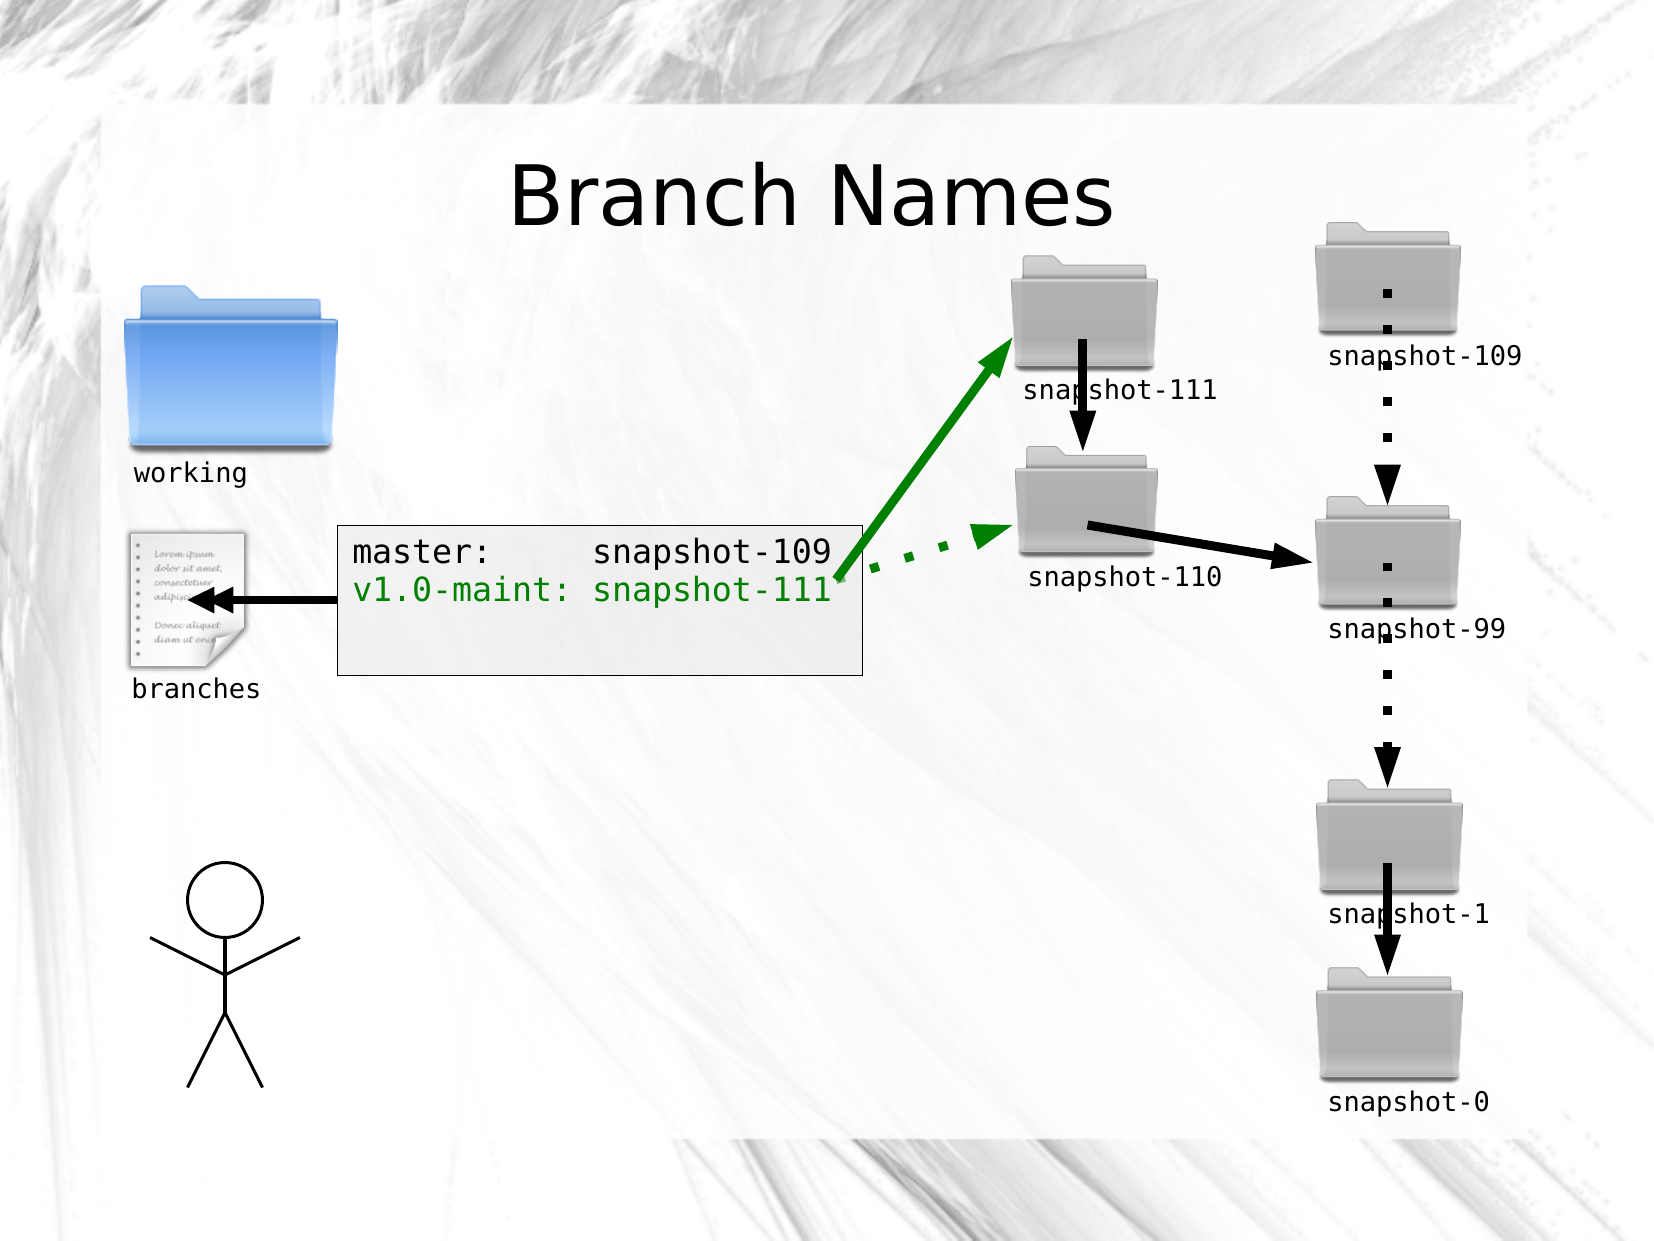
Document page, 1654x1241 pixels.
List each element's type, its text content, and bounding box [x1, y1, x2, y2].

text_box snapshot-111 [1087, 367, 1233, 414]
text_box working [119, 450, 263, 497]
text_box branches [116, 665, 332, 731]
title Branch Names [118, 112, 1506, 281]
text_box master: snapshot-109 v1.0-maint: snapshot-111 [337, 525, 863, 676]
text_box snapshot-109 [1312, 332, 1538, 379]
text_box snapshot-99 [1312, 606, 1521, 653]
text_box snapshot-110 [1012, 553, 1238, 601]
picture [0, 0, 1654, 1241]
text_box snapshot-0 [1312, 1078, 1505, 1126]
text_box snapshot-1 [1392, 891, 1505, 938]
text_box snapshot-111 [1007, 367, 1078, 414]
text_box snapshot-1 [1312, 891, 1383, 938]
